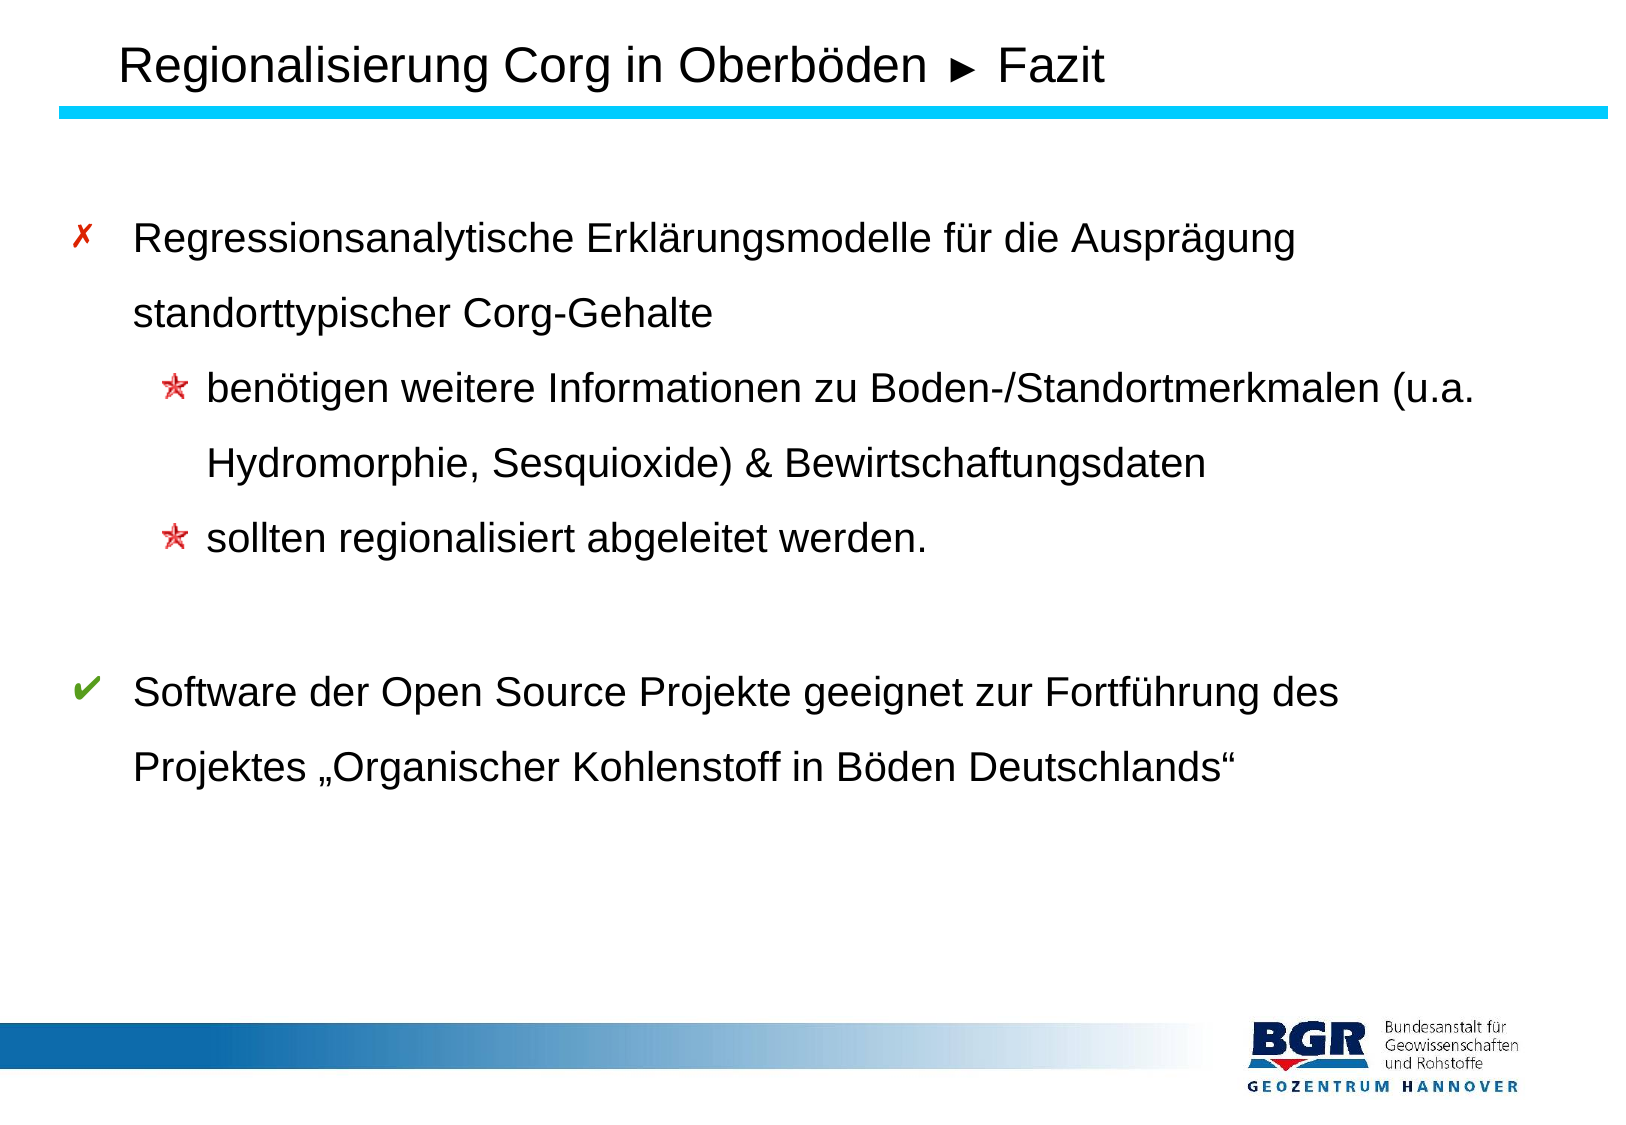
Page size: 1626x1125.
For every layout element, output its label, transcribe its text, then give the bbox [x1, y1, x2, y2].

picture [162, 373, 188, 399]
picture [162, 523, 188, 549]
text_box Software der Open Source Projekte geeignet zur Fortführung des Projektes „Organischer Kohlenstoff in Böden Deutschlands“ [59, 631, 1524, 797]
text_box Regressionsanalytische Erklärungsmodelle für die Ausprägung standorttypischer Corg-Gehalte benötigen weitere Informationen zu Boden-/Standortmerkmalen (u.a. Hydromorphie, Sesquioxide) & Bewirtschaftungsdaten sollten regionalisiert abgeleitet werden. [58, 177, 1599, 569]
text_box Regionalisierung Corg in Oberböden ► Fazit [103, 24, 1121, 100]
picture [0, 1016, 1590, 1100]
